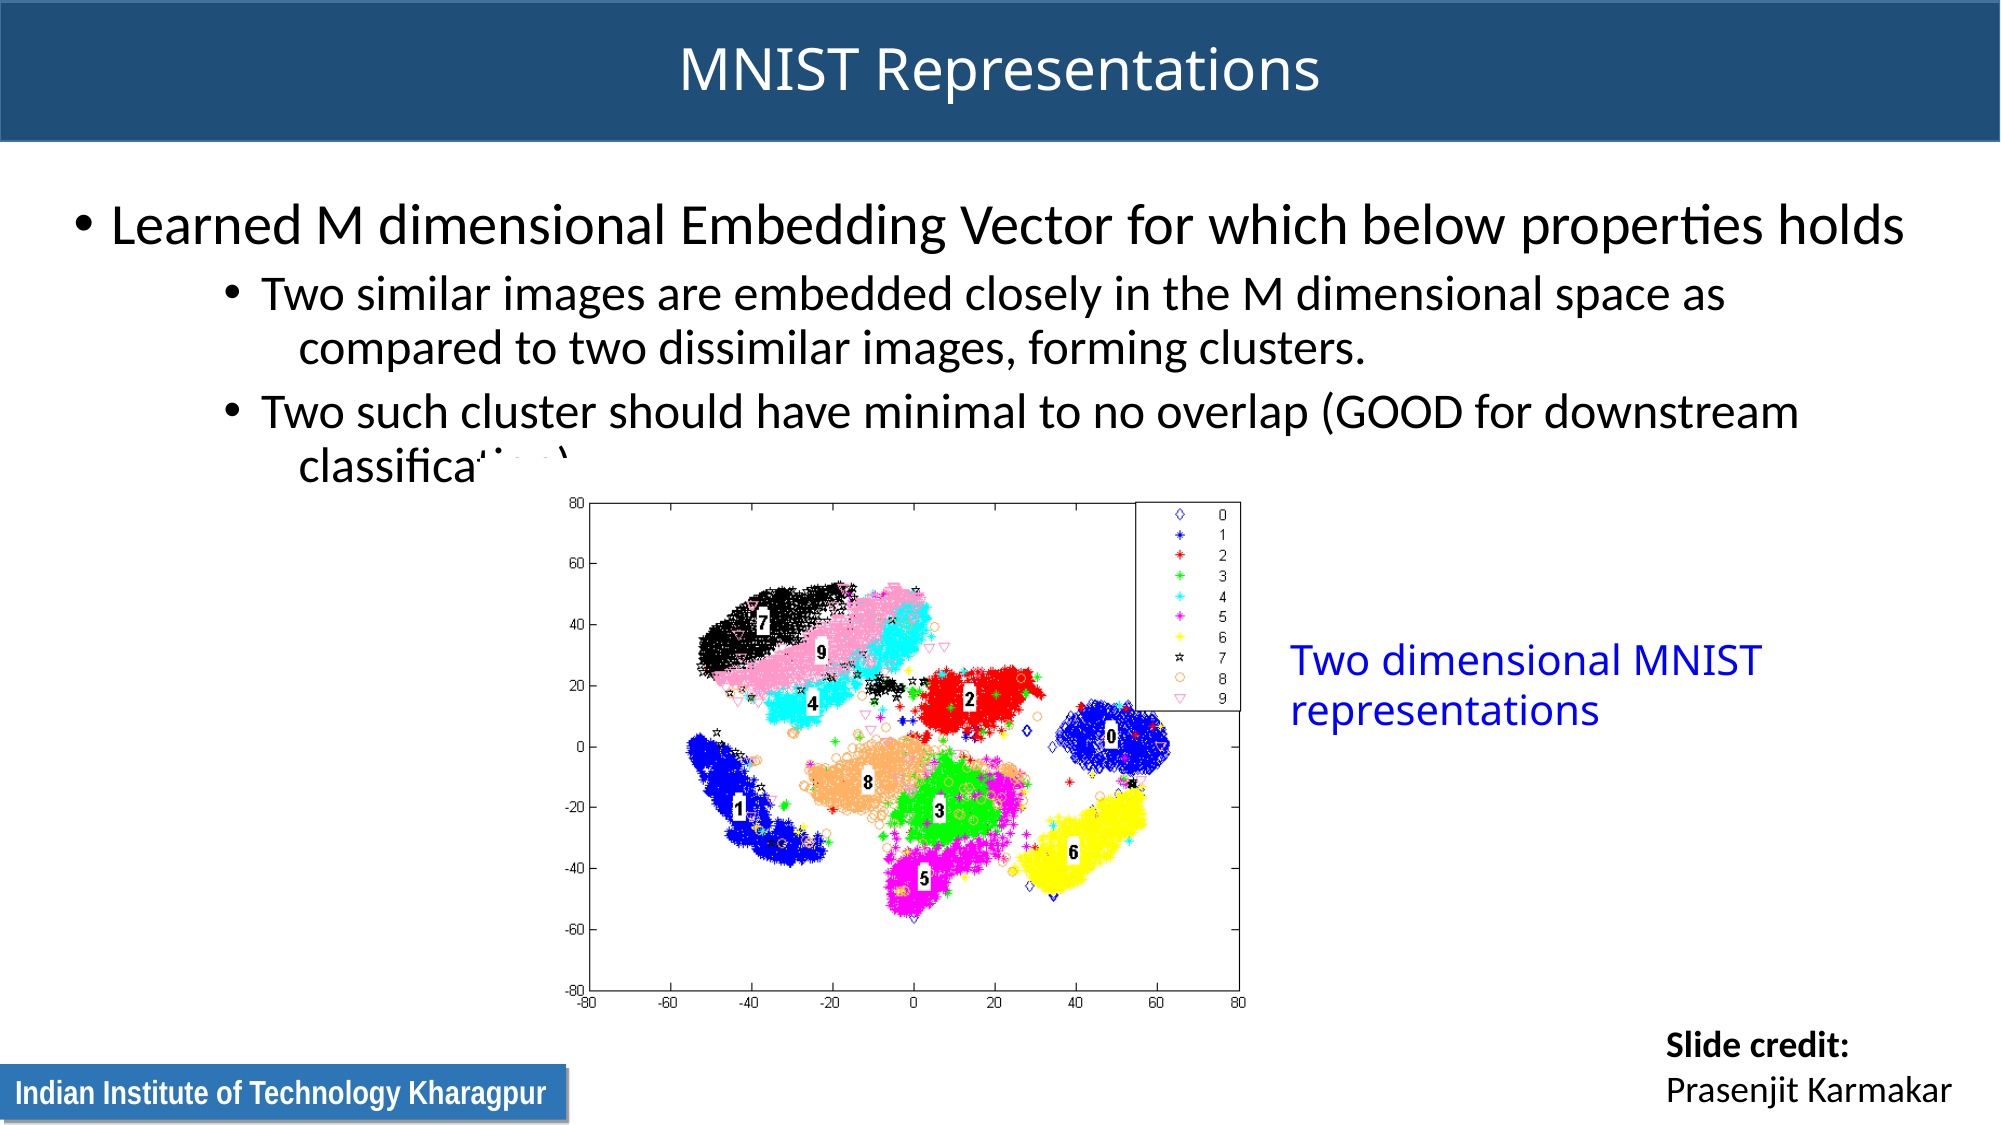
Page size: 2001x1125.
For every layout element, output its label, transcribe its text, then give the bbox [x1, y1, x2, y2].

text_box Slide credit: Prasenjit Karmakar [1651, 1012, 2000, 1119]
list Learned M dimensional Embedding Vector for which below properties holds Two similar images are embedded closely in the M dimensional space as compared to two dissimilar images, forming clusters. Two such cluster should have minimal to no overlap (GOOD for downstream classification) [58, 186, 1954, 1065]
text_box Two dimensional MNIST representations [1275, 625, 1851, 742]
picture [480, 458, 1319, 1057]
title MNIST Representations [0, 1, 2000, 141]
